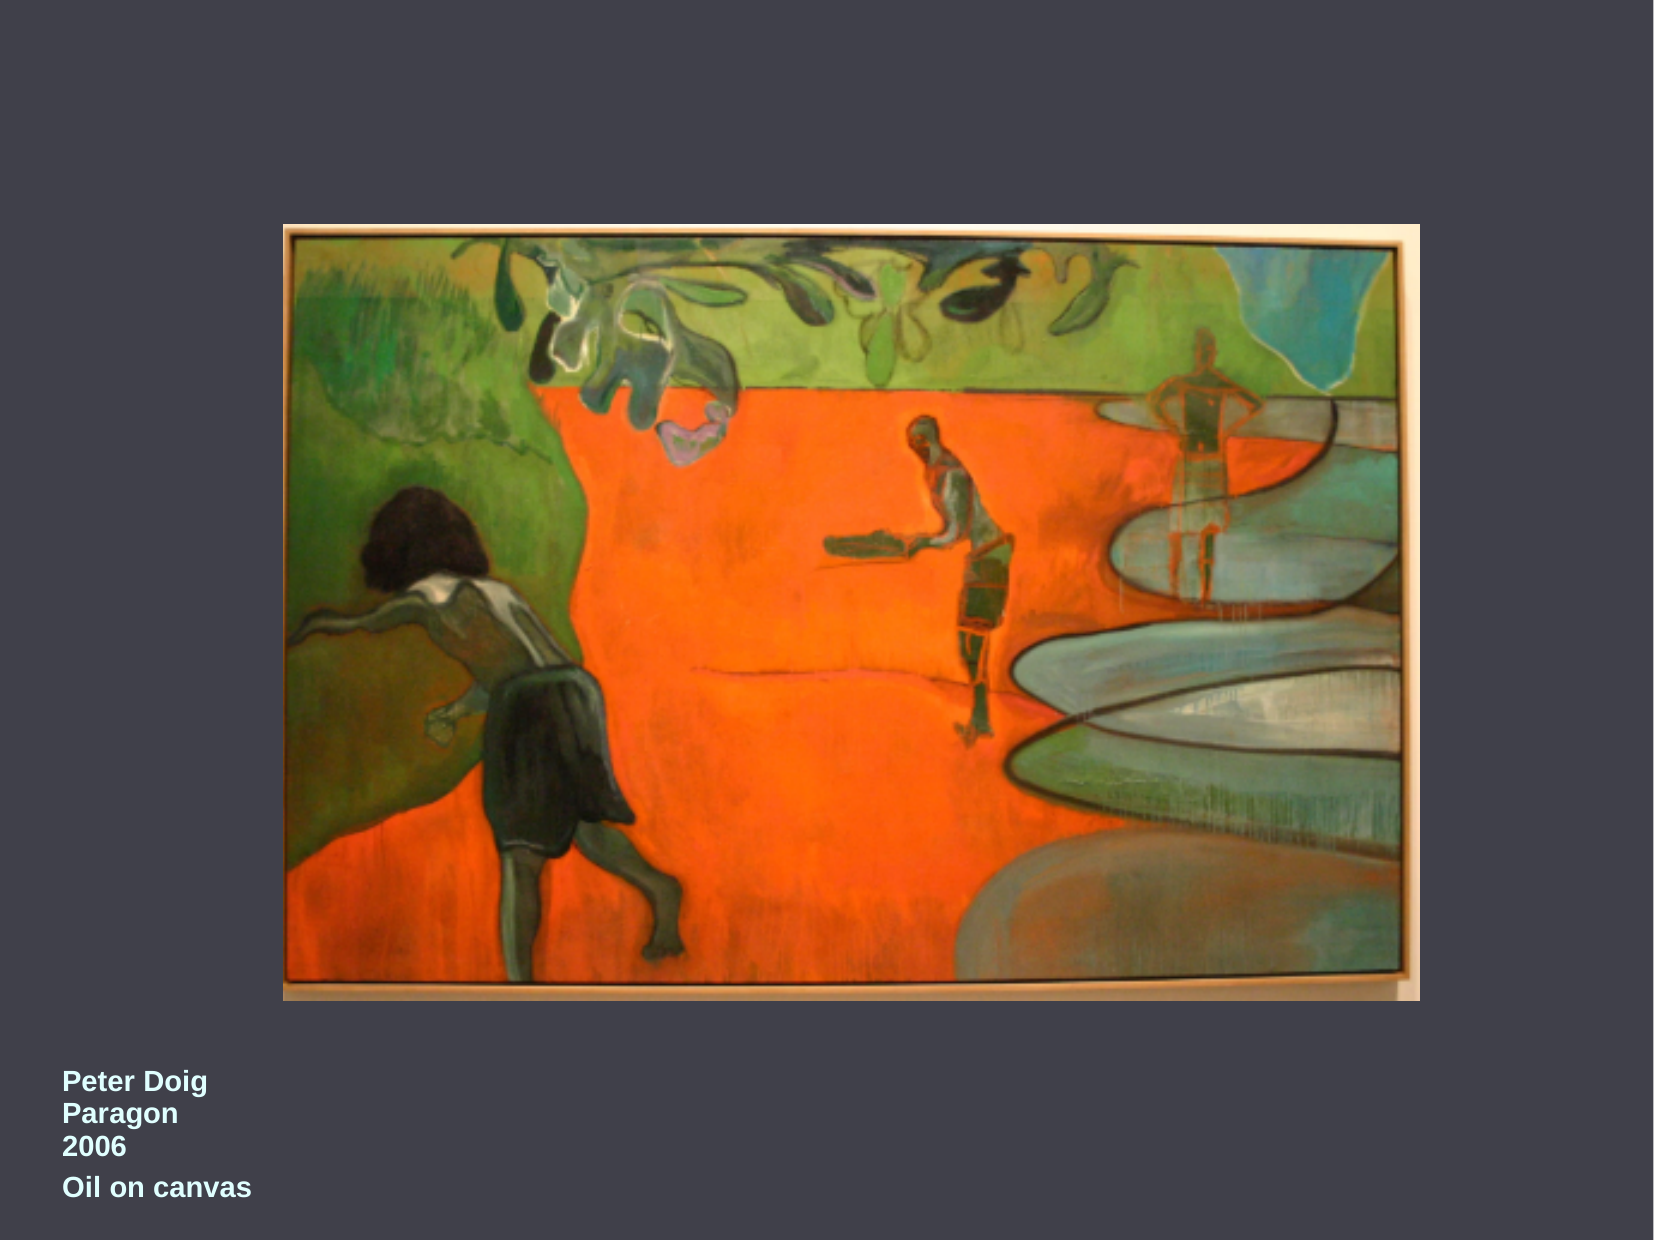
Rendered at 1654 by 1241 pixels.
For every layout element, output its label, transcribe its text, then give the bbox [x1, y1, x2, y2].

text_box Peter Doig Paragon 2006 Oil on canvas [47, 1057, 323, 1213]
picture [283, 224, 1420, 1002]
